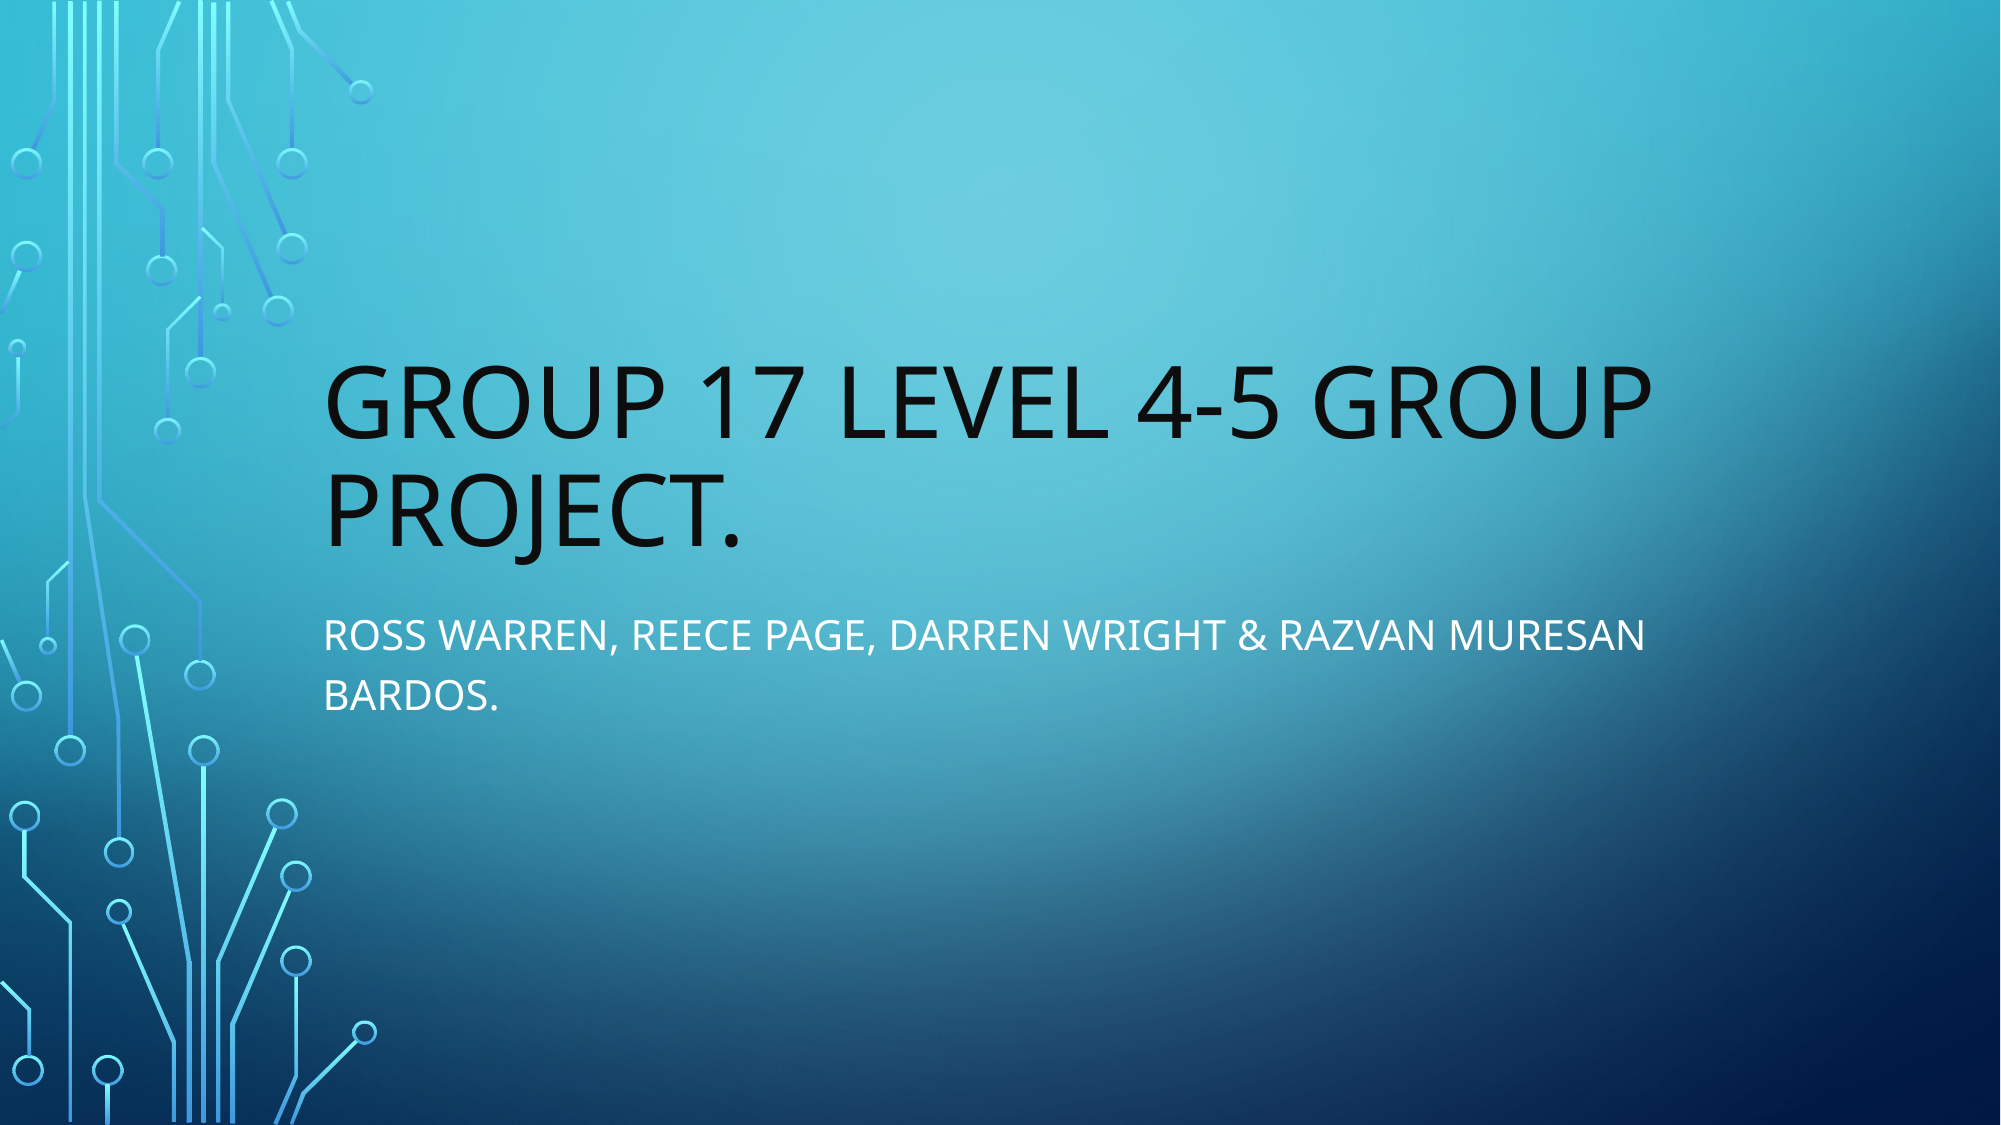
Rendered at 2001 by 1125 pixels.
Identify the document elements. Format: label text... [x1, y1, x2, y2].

subtitle Ross warren, Reece page, Darren wright & Razvan Muresan Bardos. [307, 590, 1750, 863]
title Group 17 Level 4-5 Group Project. [307, 184, 1750, 576]
